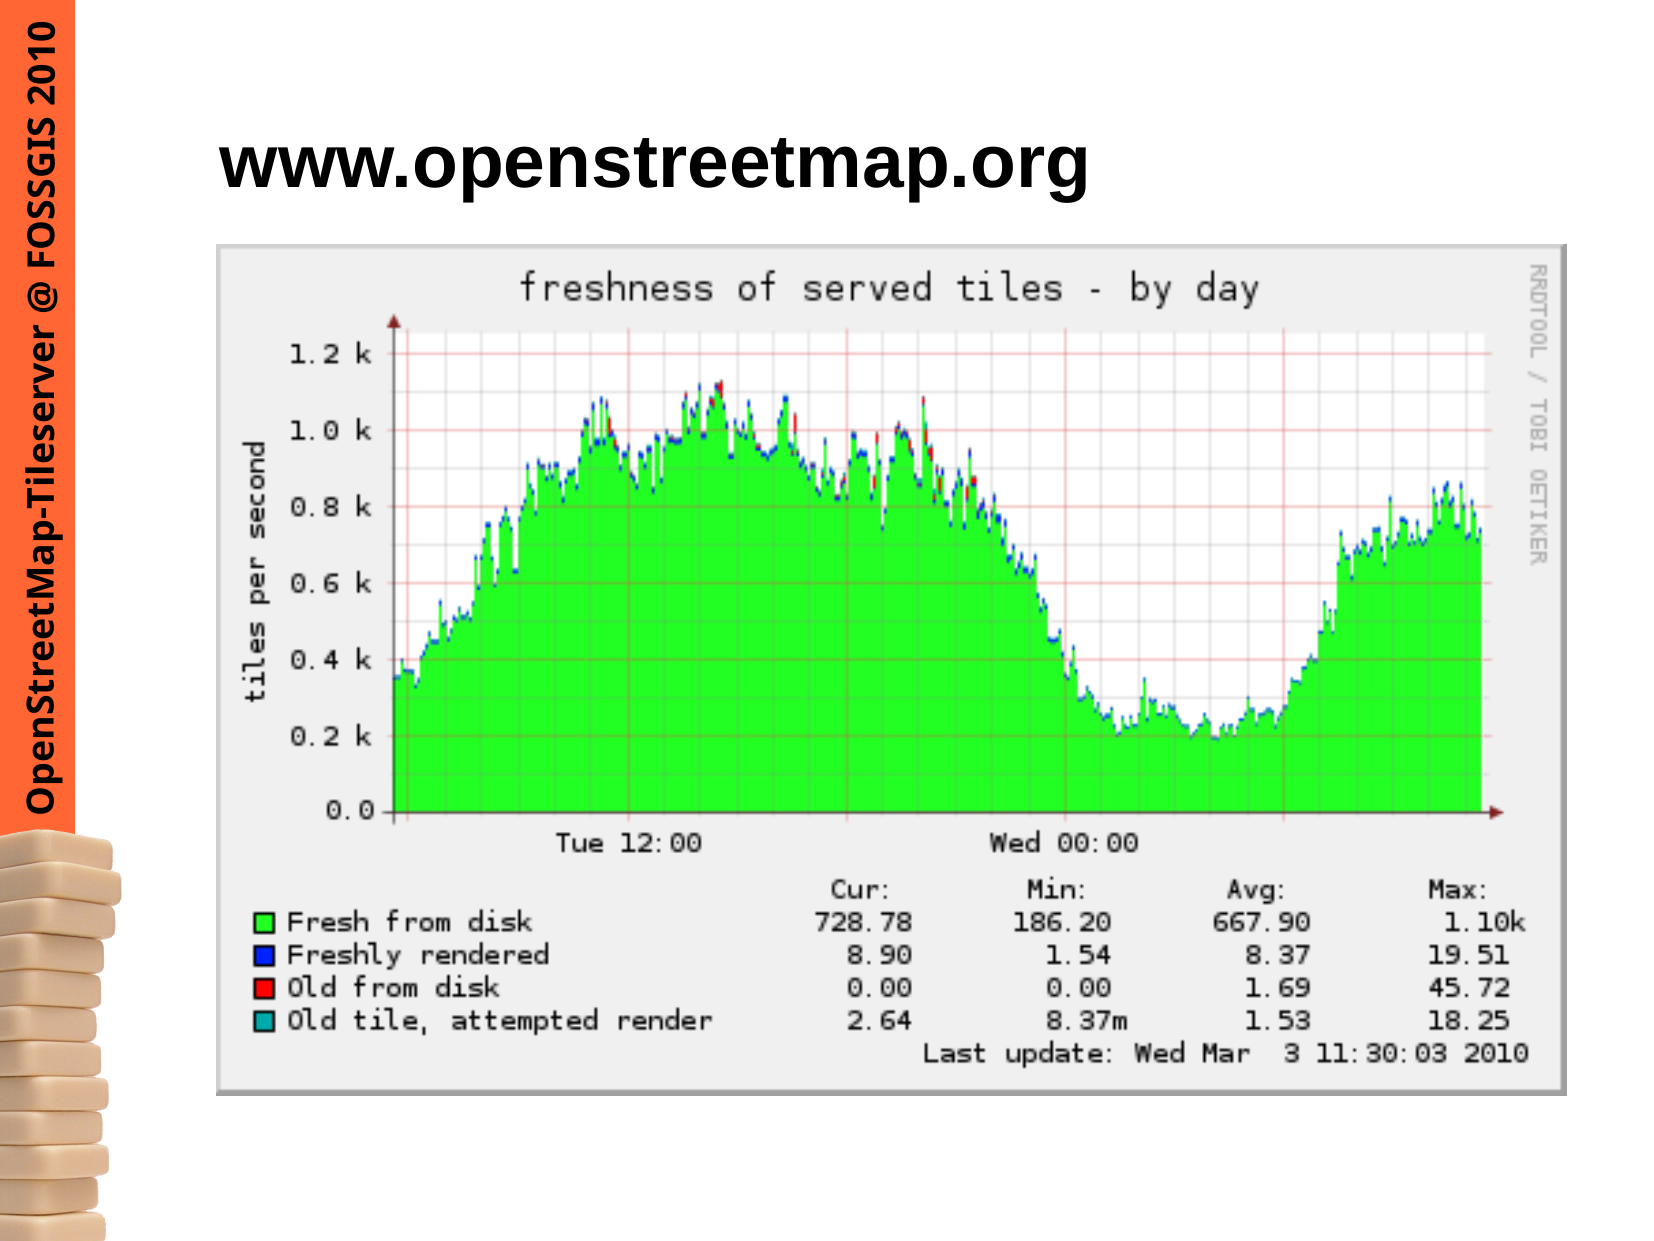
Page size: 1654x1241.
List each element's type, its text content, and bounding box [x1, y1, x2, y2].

text_box www.openstreetmap.org [205, 112, 1501, 212]
picture [216, 244, 1567, 1096]
picture [0, 816, 133, 1241]
